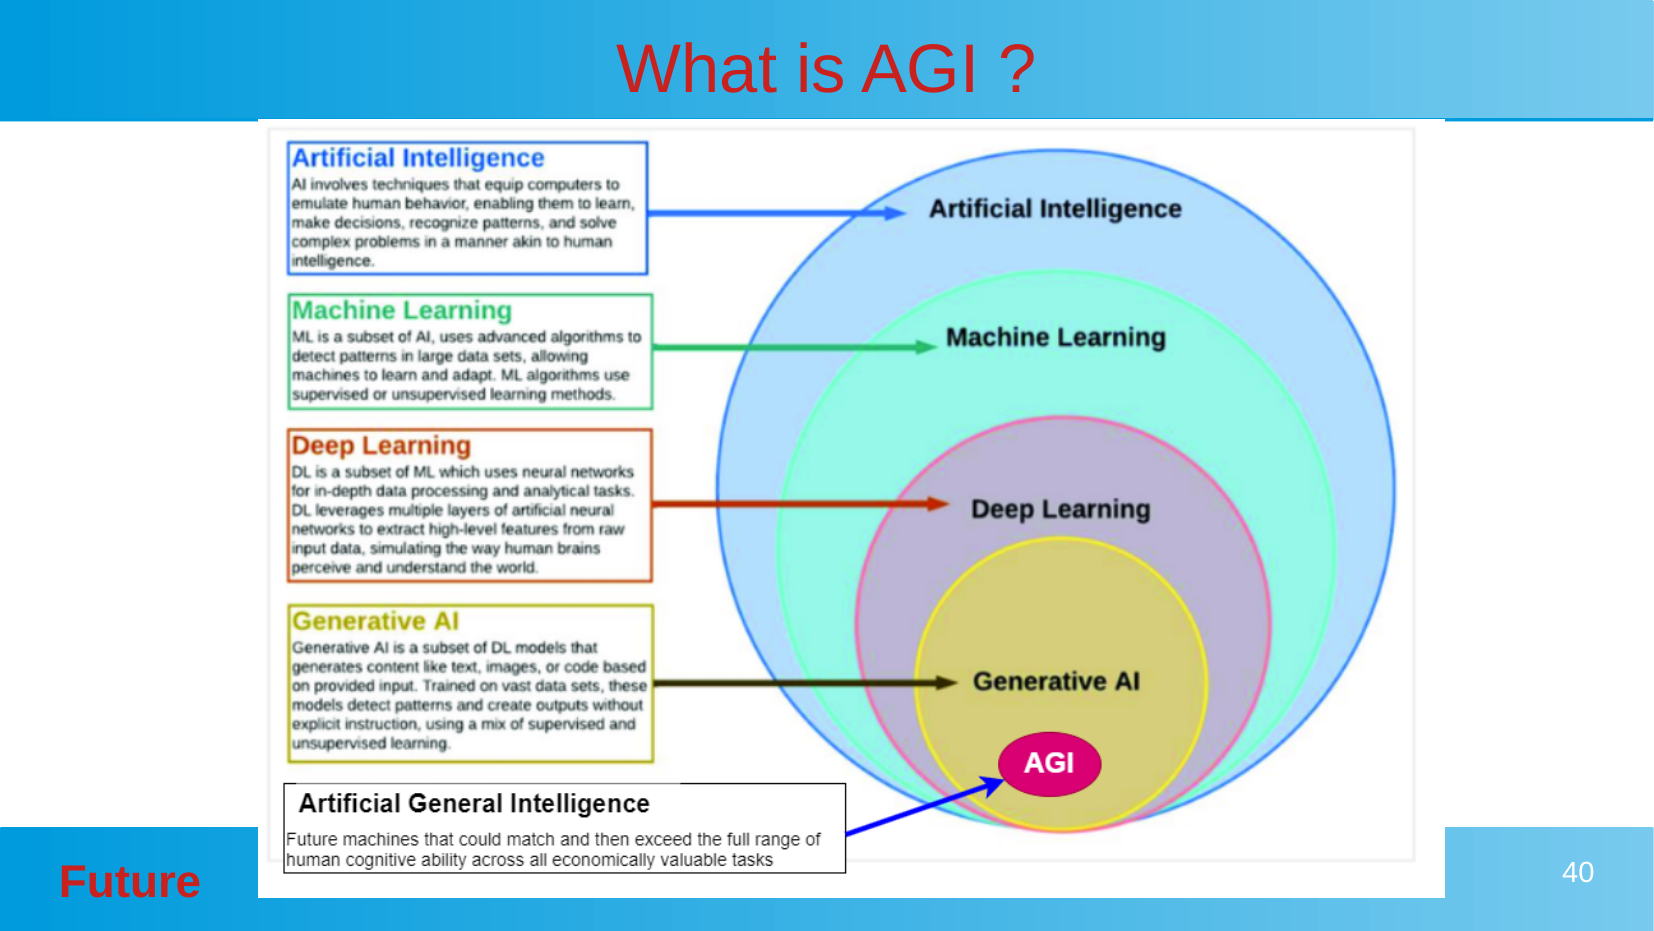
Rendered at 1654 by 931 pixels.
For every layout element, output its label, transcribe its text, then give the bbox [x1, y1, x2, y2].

title What is AGI ? [59, 29, 1595, 108]
picture [258, 120, 1445, 898]
